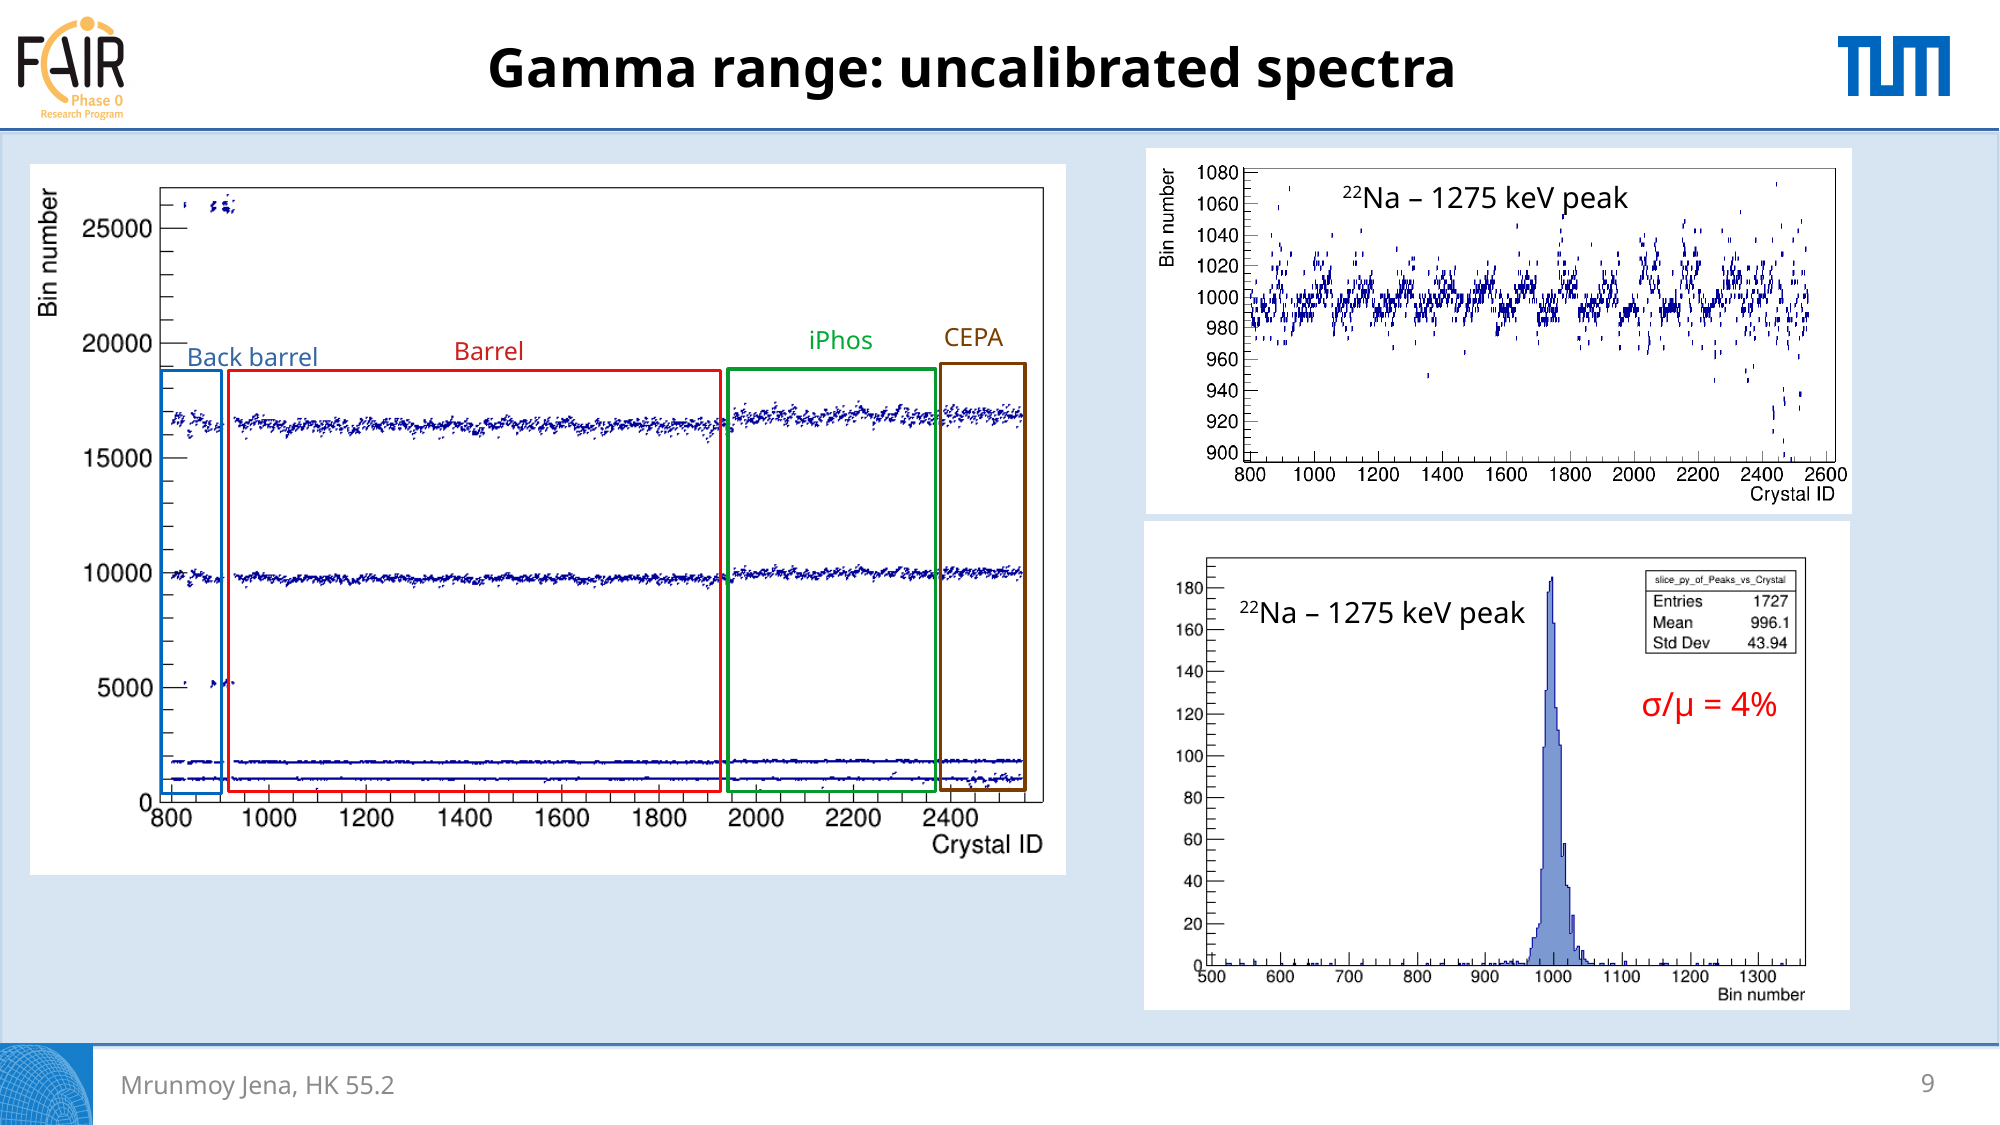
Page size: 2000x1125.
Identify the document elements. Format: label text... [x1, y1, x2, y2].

title Gamma range: uncalibrated spectra [137, 32, 1808, 108]
text_box 22Na – 1275 keV peak [1224, 585, 1582, 665]
picture [1146, 148, 1852, 514]
text_box iPhos [794, 314, 930, 360]
picture [1144, 521, 1850, 1010]
picture [15, 15, 142, 120]
text_box CEPA [929, 312, 1035, 358]
picture [1838, 36, 1950, 96]
picture [30, 164, 1066, 875]
text_box 22Na – 1275 keV peak [1327, 169, 1685, 250]
text_box σ/μ = 4% [1626, 673, 1852, 770]
picture [0, 1044, 93, 1125]
text_box Back barrel [172, 332, 338, 404]
text_box Barrel [438, 326, 649, 372]
text_box [463, 108, 1432, 391]
